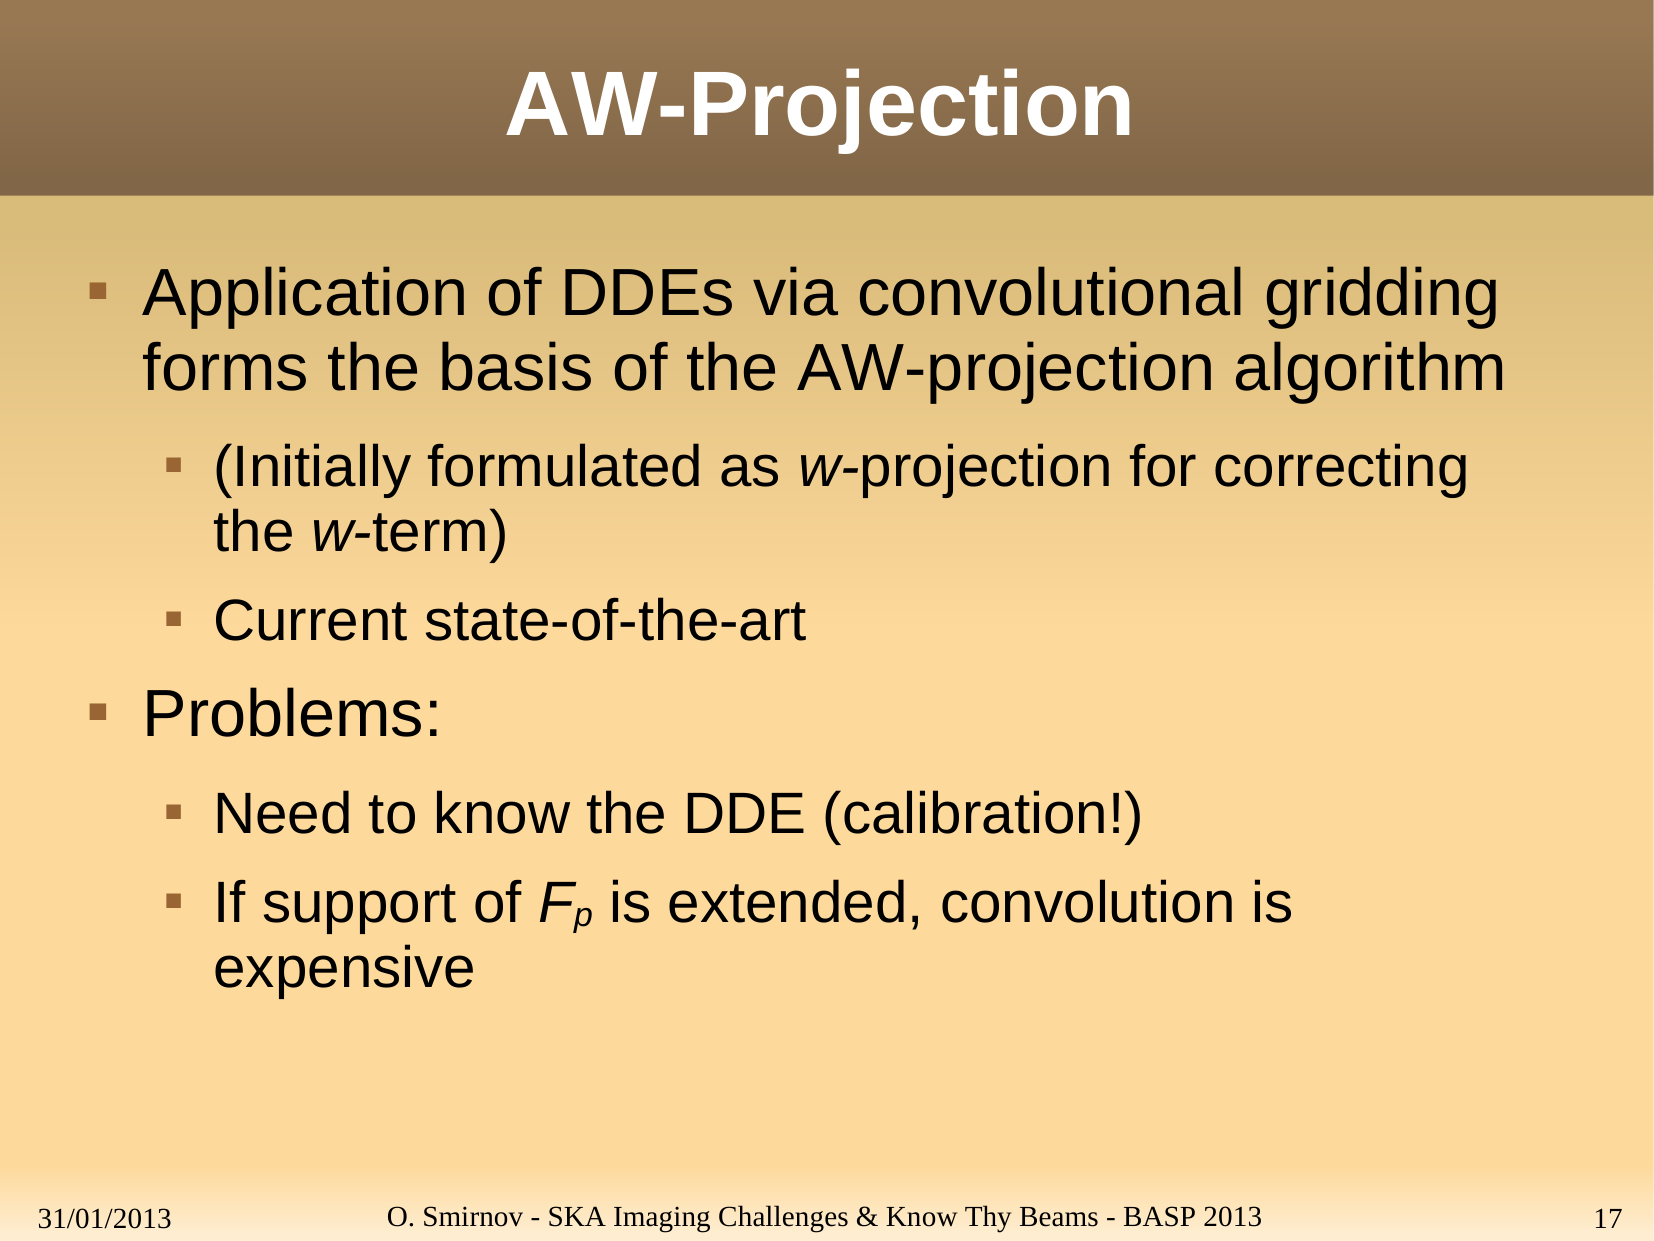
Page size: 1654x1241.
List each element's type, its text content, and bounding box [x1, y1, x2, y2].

list Application of DDEs via convolutional gridding forms the basis of the AW-projection algorithm (Initially formulated as w-projection for correcting the w-term) Current state-of-the-art Problems: Need to know the DDE (calibration!) If support of Fp is extended, convolution is expensive [71, 255, 1561, 1074]
picture [0, 0, 1654, 1241]
title AW-Projection [76, 0, 1565, 208]
